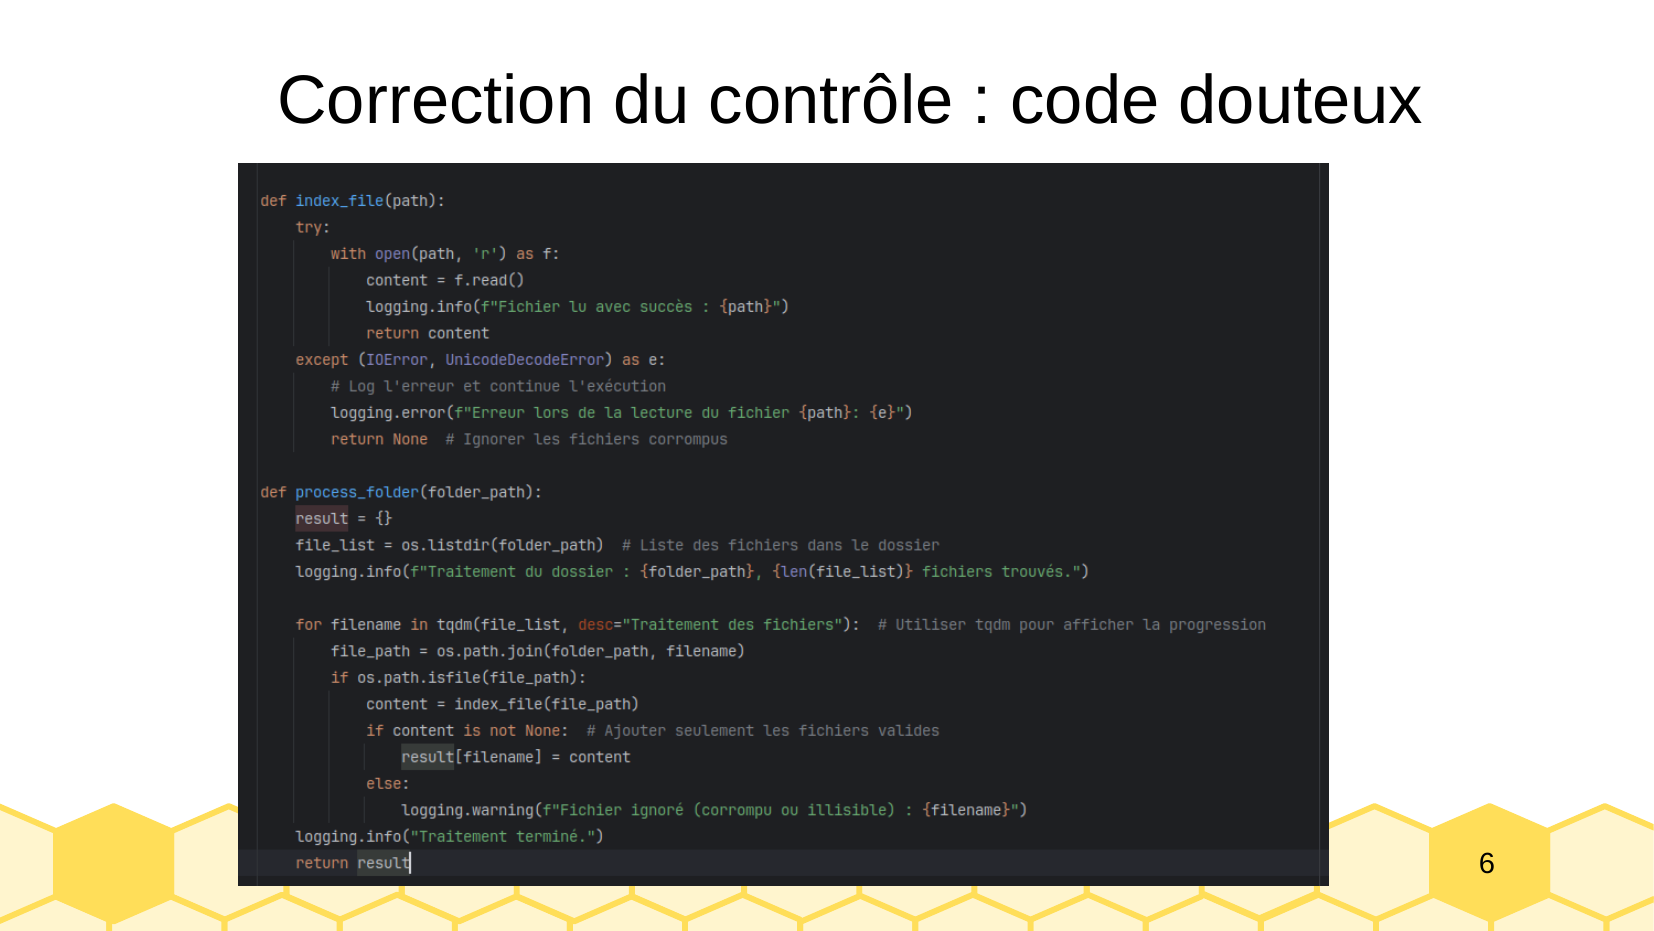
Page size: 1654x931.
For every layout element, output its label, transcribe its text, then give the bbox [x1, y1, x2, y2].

title Correction du contrôle : code douteux [106, 21, 1595, 178]
picture [238, 163, 1329, 886]
